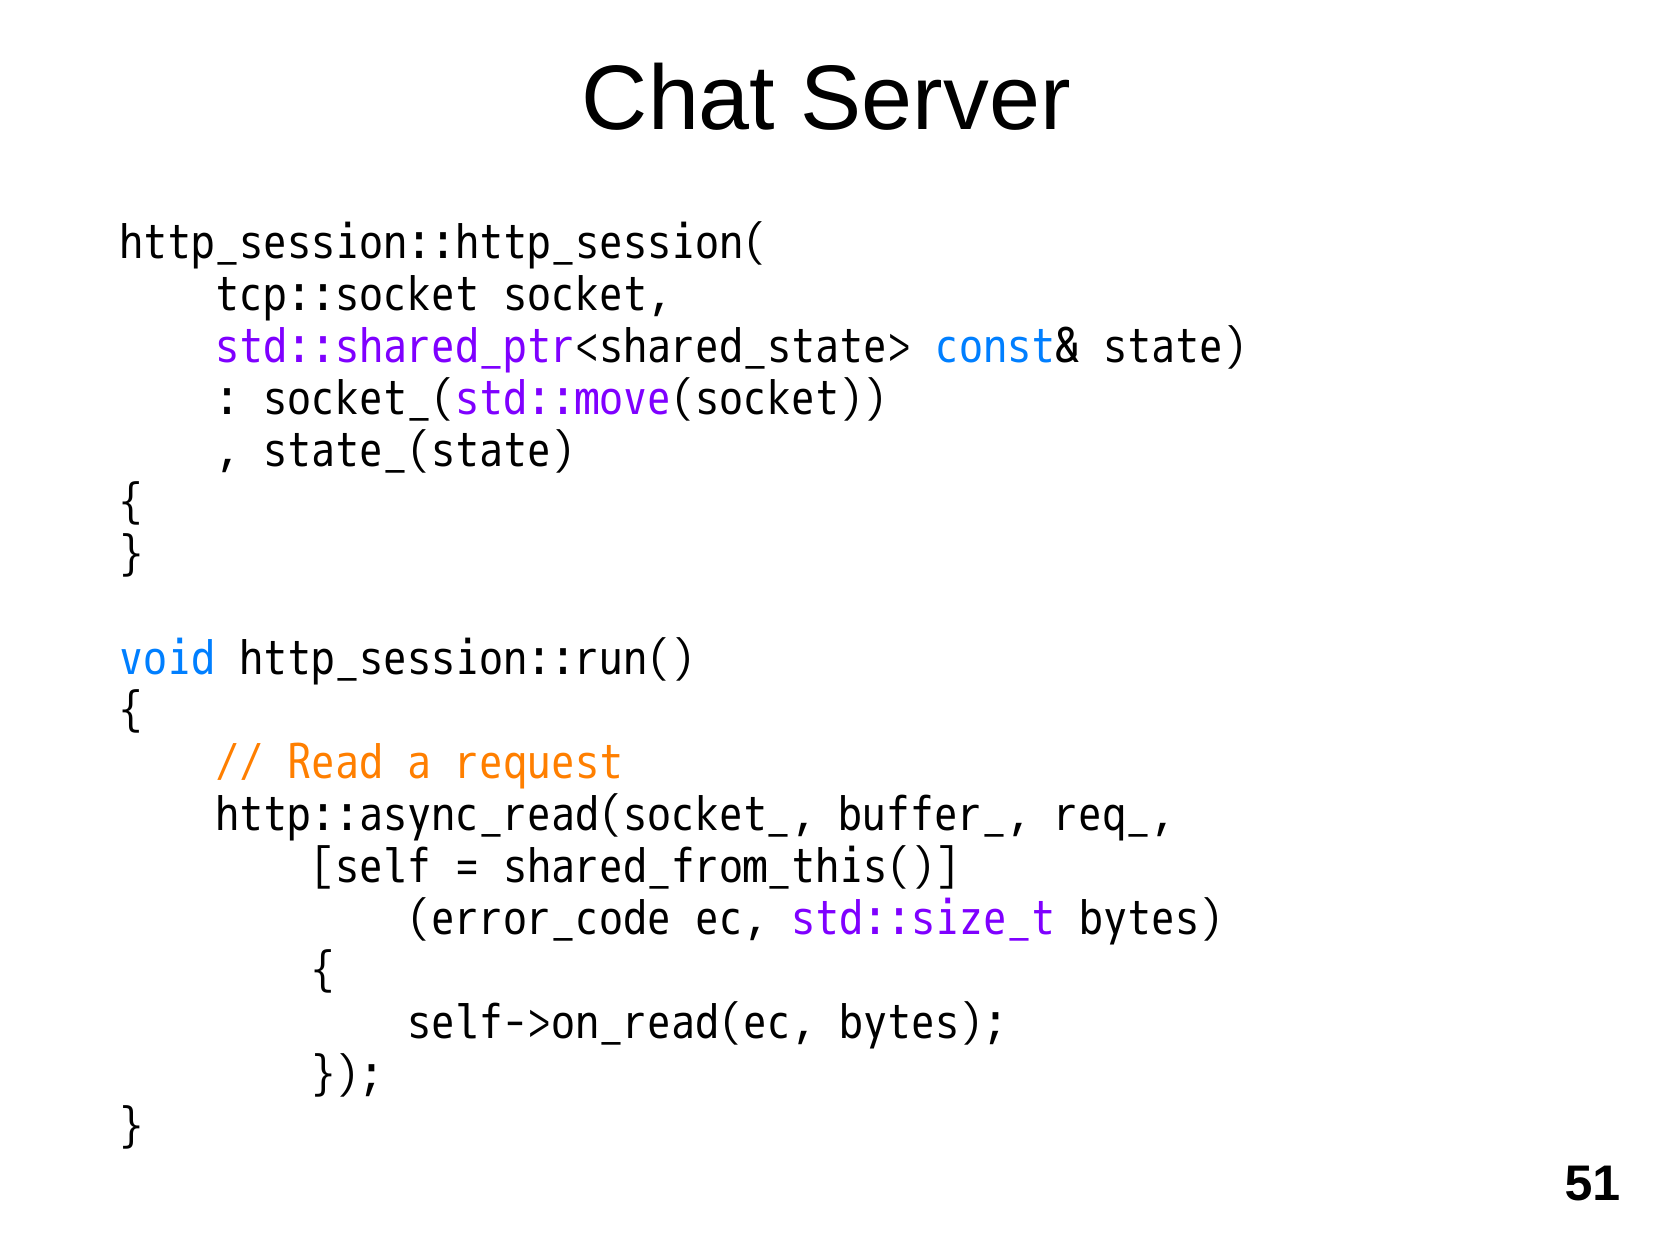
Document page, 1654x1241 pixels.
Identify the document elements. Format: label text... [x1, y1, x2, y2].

title Chat Server [82, 15, 1571, 181]
text_box http_session::http_session( tcp::socket socket, std::shared_ptr<shared_state> const& state) : socket_(std::move(socket)) , state_(state) { } void http_session::run() { // Read a request http::async_read(socket_, buffer_, req_, [self = shared_from_this()] (error_code ec, std::size_t bytes) { self->on_read(ec, bytes); }); } [104, 210, 1575, 1162]
